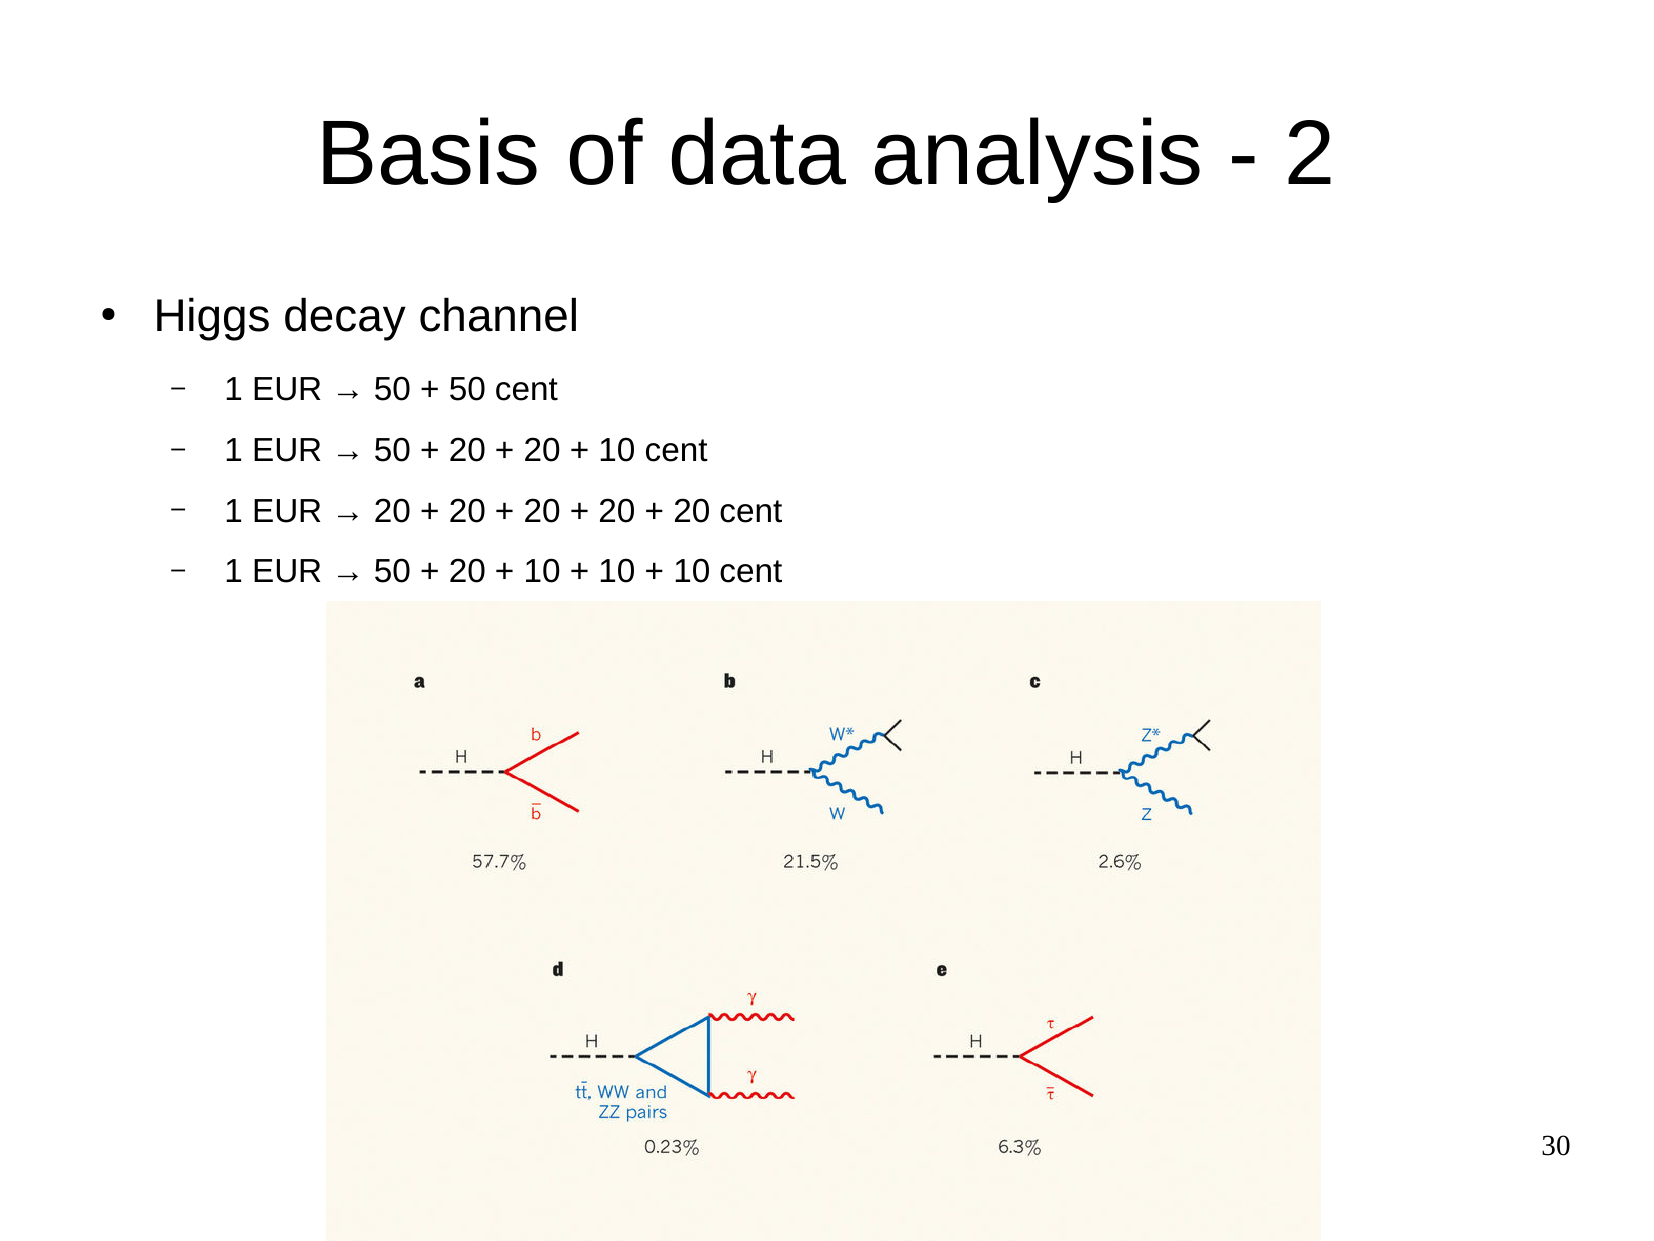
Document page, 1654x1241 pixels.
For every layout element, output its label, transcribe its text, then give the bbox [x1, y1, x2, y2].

title Basis of data analysis - 2 [82, 49, 1571, 257]
picture [326, 601, 1321, 1241]
list Higgs decay channel 1 EUR → 50 + 50 cent 1 EUR → 50 + 20 + 20 + 10 cent 1 EUR → 20 + 20 + 20 + 20 + 20 cent 1 EUR → 50 + 20 + 10 + 10 + 10 cent [82, 290, 1571, 1010]
